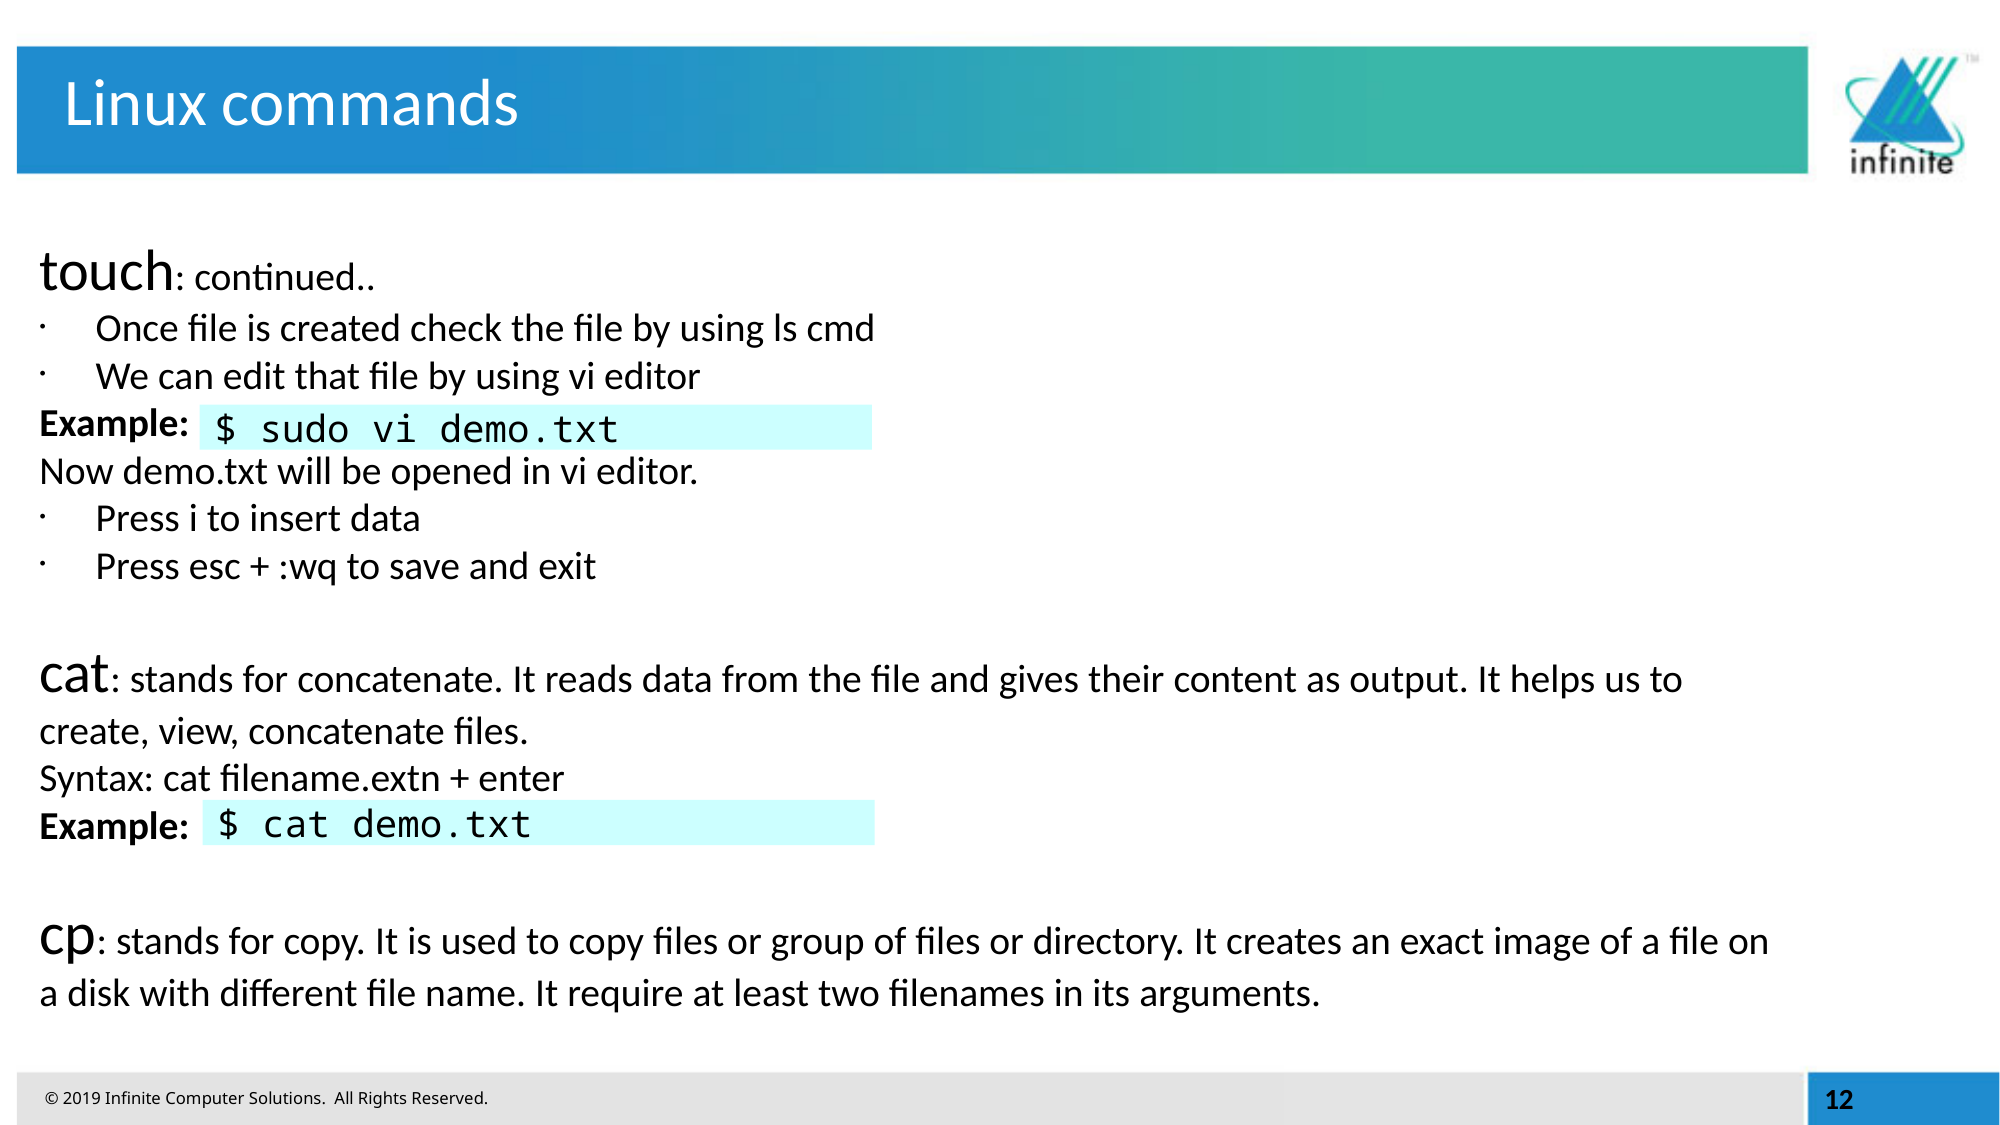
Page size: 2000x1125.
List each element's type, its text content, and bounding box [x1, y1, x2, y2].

title Linux commands [49, 51, 1913, 182]
picture [16, 0, 2000, 1125]
text_box touch: continued.. Once file is created check the file by using ls cmd We can edit that file by using vi editor Example: Now demo.txt will be opened in vi editor. Press i to insert data Press esc + :wq to save and exit cat: stands for concatenate. It reads data from the file and gives their content as output. It helps us to create, view, concatenate files. Syntax: cat filename.extn + enter Example: cp: stands for copy. It is used to copy files or group of files or directory. It creates an exact image of a file on a disk with different file name. It require at least two filenames in its arguments. [24, 224, 1813, 1125]
text_box $ cat demo.txt [202, 799, 875, 846]
text_box $ sudo vi demo.txt [199, 404, 872, 450]
slide_number <number> [1813, 1073, 2000, 1125]
